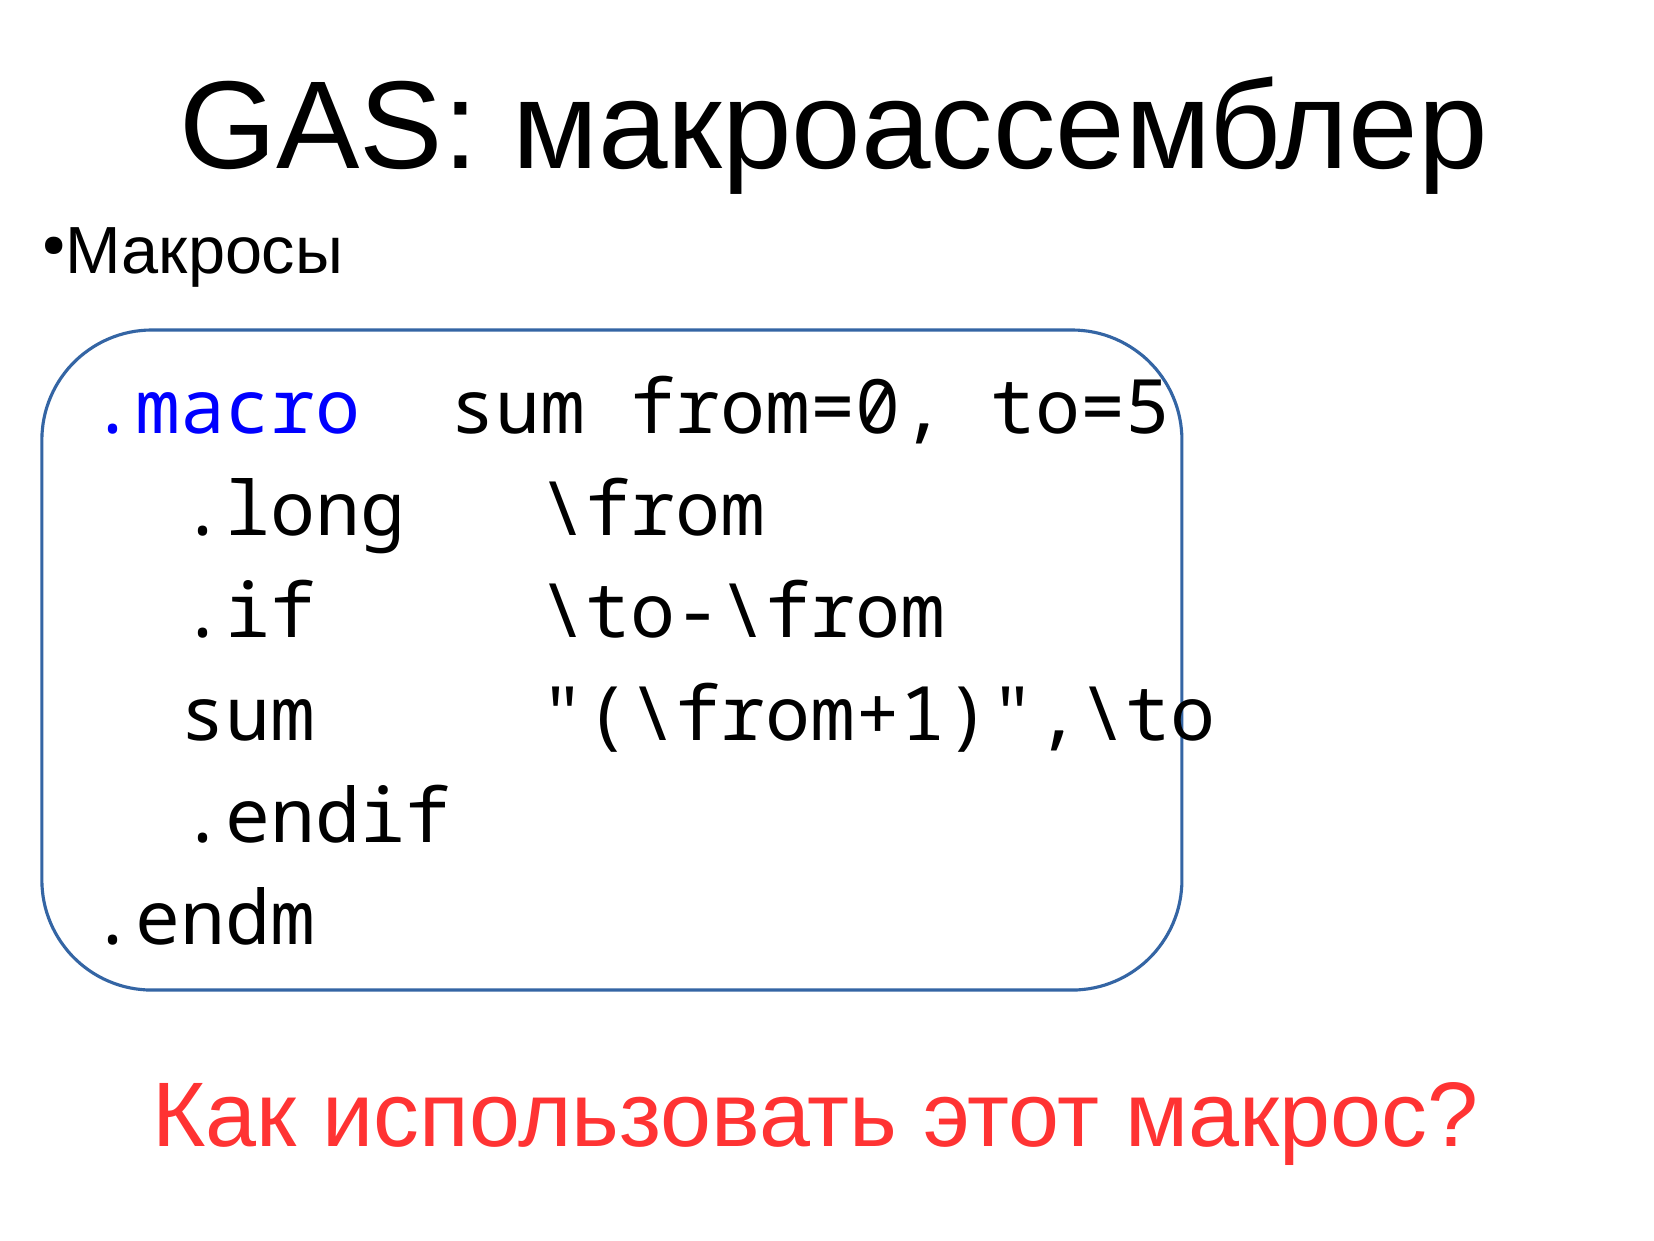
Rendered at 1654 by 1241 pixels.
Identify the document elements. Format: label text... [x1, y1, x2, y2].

title Как использовать этот макрос? [71, 1035, 1561, 1186]
title GAS: макроассемблер [90, 30, 1579, 208]
text_box .macro sum from=0, to=5 .long \from .if \to-\from sum "(\from+1)",\to .endif .endm [41, 330, 1182, 991]
list Макросы [41, 207, 1531, 328]
